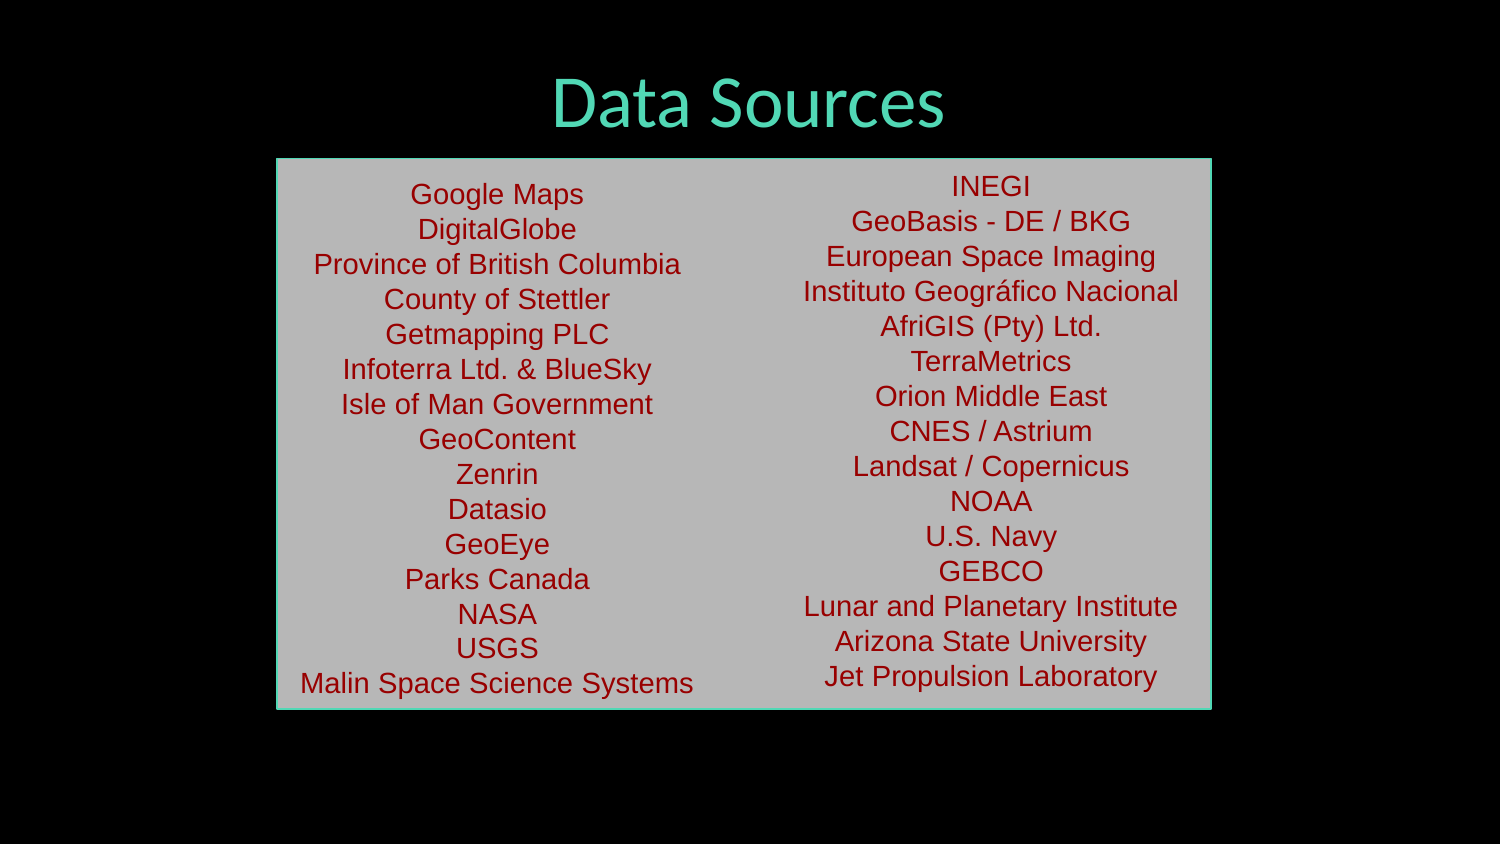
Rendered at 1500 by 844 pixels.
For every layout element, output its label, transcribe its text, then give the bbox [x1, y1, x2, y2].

text_box Google Maps DigitalGlobe Province of British Columbia County of Stettler Getmapping PLC Infoterra Ltd. & BlueSky Isle of Man Government GeoContent Zenrin Datasio GeoEye Parks Canada NASA USGS Malin Space Science Systems [277, 160, 718, 810]
text_box INEGI GeoBasis - DE / BKG European Space Imaging Instituto Geográfico Nacional AfriGIS (Pty) Ltd. TerraMetrics Orion Middle East CNES / Astrium Landsat / Copernicus NOAA U.S. Navy GEBCO Lunar and Planetary Institute Arizona State University Jet Propulsion Laboratory [771, 152, 1212, 803]
text_box [277, 158, 771, 710]
text_box Data Sources [30, 37, 1467, 153]
